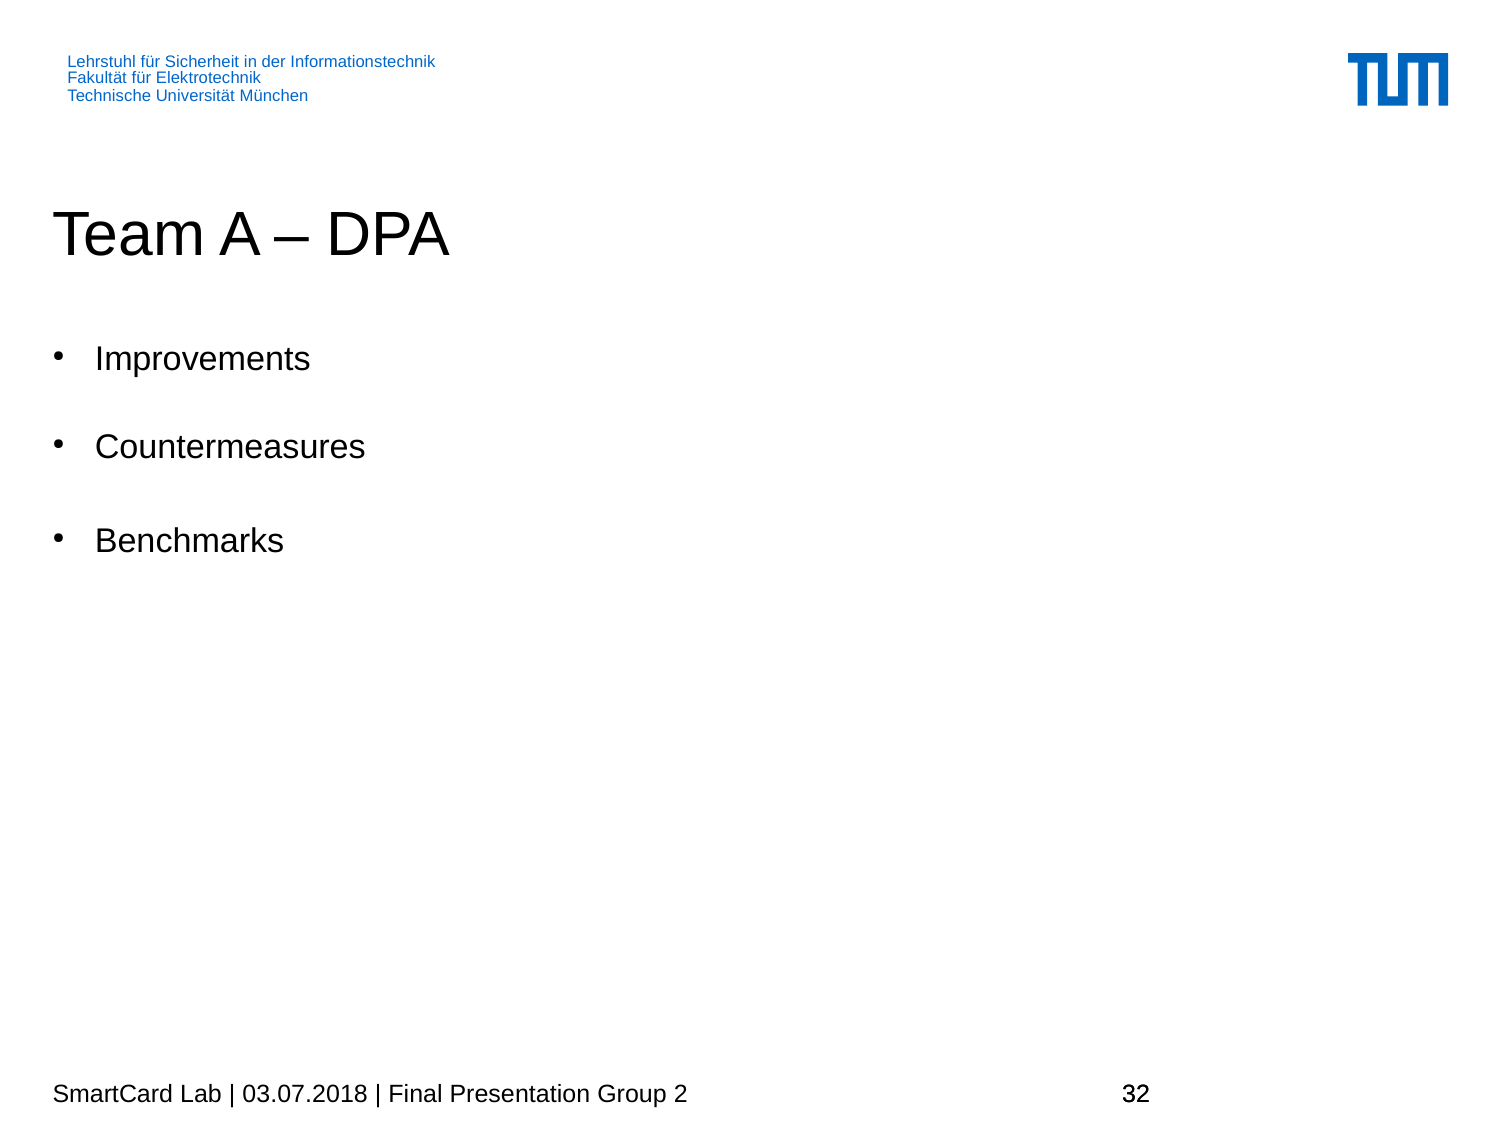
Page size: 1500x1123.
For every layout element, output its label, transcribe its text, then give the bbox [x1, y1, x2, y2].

title Team A – DPA [52, 192, 1453, 268]
list Improvements Countermeasures Benchmarks [52, 330, 1453, 560]
text_box <number> [1122, 1062, 1459, 1123]
text_box SmartCard Lab | 03.07.2018 | Final Presentation Group 2 [52, 1062, 1116, 1123]
